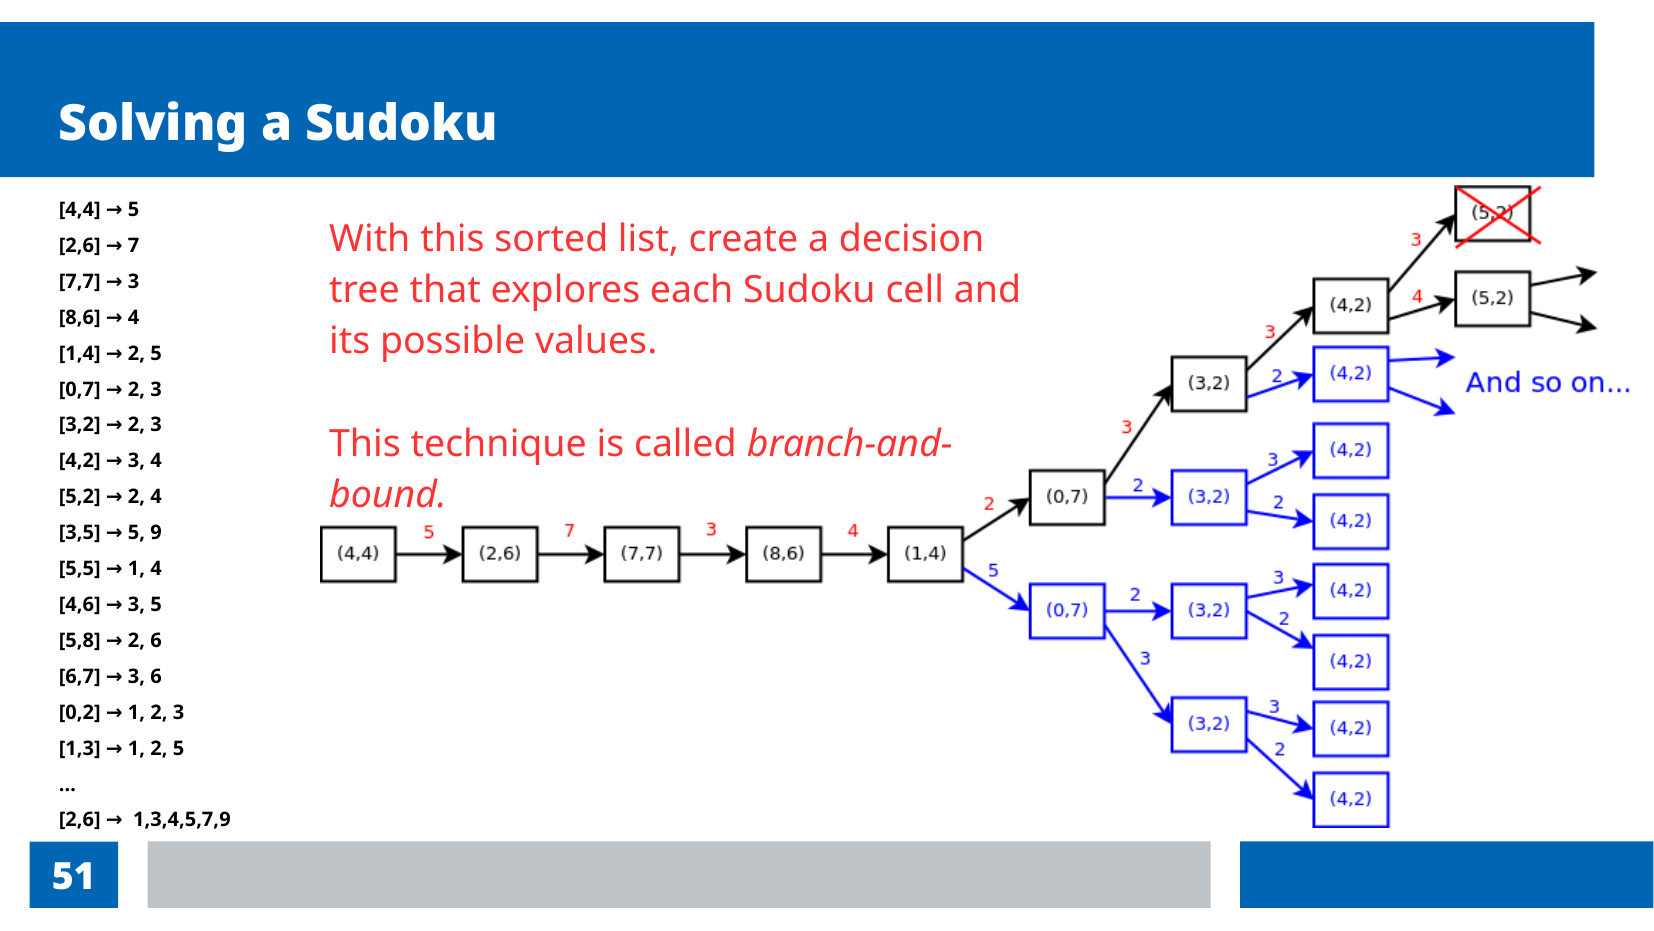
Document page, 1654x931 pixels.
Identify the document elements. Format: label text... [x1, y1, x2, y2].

text_box With this sorted list, create a decision tree that explores each Sudoku cell and its possible values. This technique is called branch-and-bound. [314, 204, 1051, 481]
picture [320, 185, 1636, 828]
title Solving a Sudoku [59, 44, 1595, 156]
list [4,4] → 5 [2,6] → 7 [7,7] → 3 [8,6] → 4 [1,4] → 2, 5 [0,7] → 2, 3 [3,2] → 2, 3 [4,2] → 3, 4 [5,2] → 2, 4 [3,5] → 5, 9 [5,5] → 1, 4 [4,6] → 3, 5 [5,8] → 2, 6 [6,7] → 3, 6 [0,2] → 1, 2, 3 [1,3] → 1, 2, 5 … [2,6] → 1,3,4,5,7,9 [59, 195, 571, 841]
